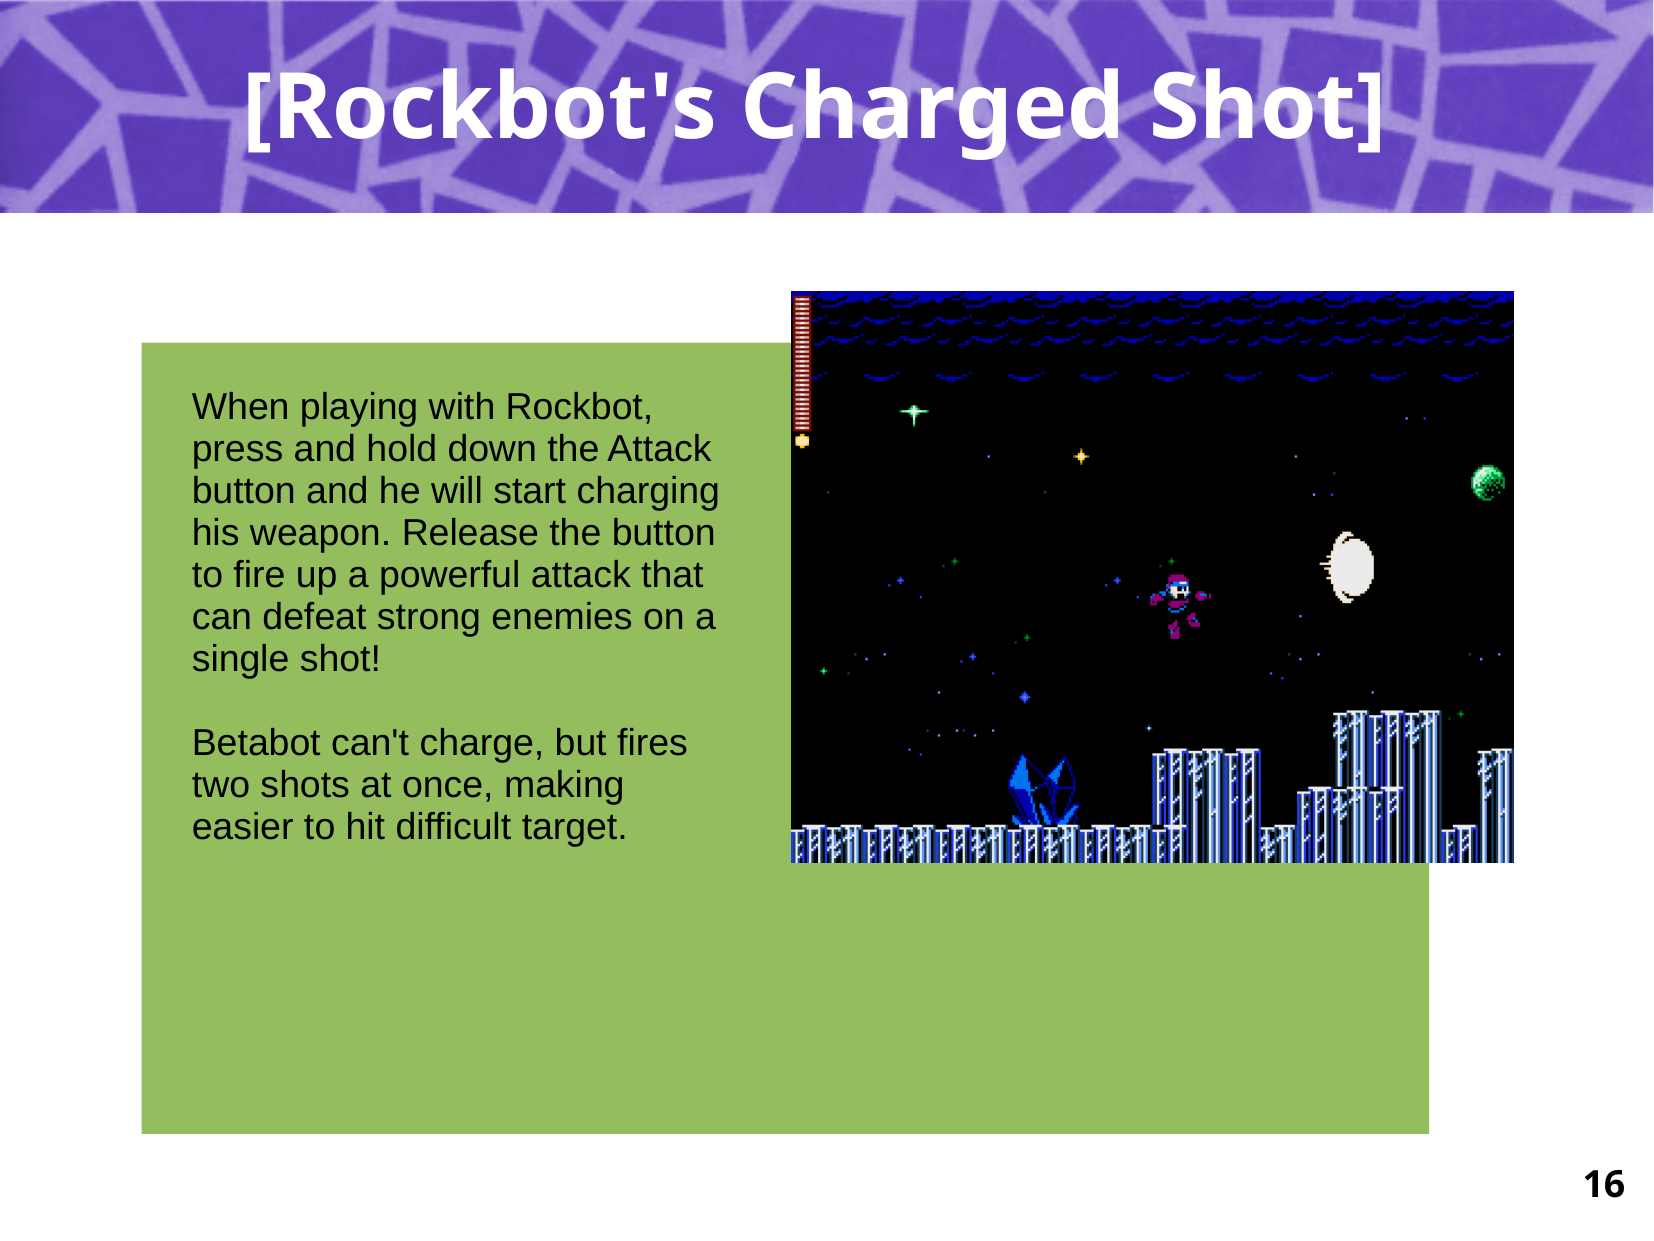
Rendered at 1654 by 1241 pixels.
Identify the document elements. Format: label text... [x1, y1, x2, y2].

title [Rockbot's Charged Shot] [70, 0, 1559, 208]
picture [0, 0, 1654, 213]
text_box [141, 342, 1430, 1134]
picture [791, 291, 1514, 863]
text_box When playing with Rockbot, press and hold down the Attack button and he will start charging his weapon. Release the button to fire up a powerful attack that can defeat strong enemies on a single shot! Betabot can't charge, but fires two shots at once, making easier to hit difficult target. [177, 377, 745, 855]
